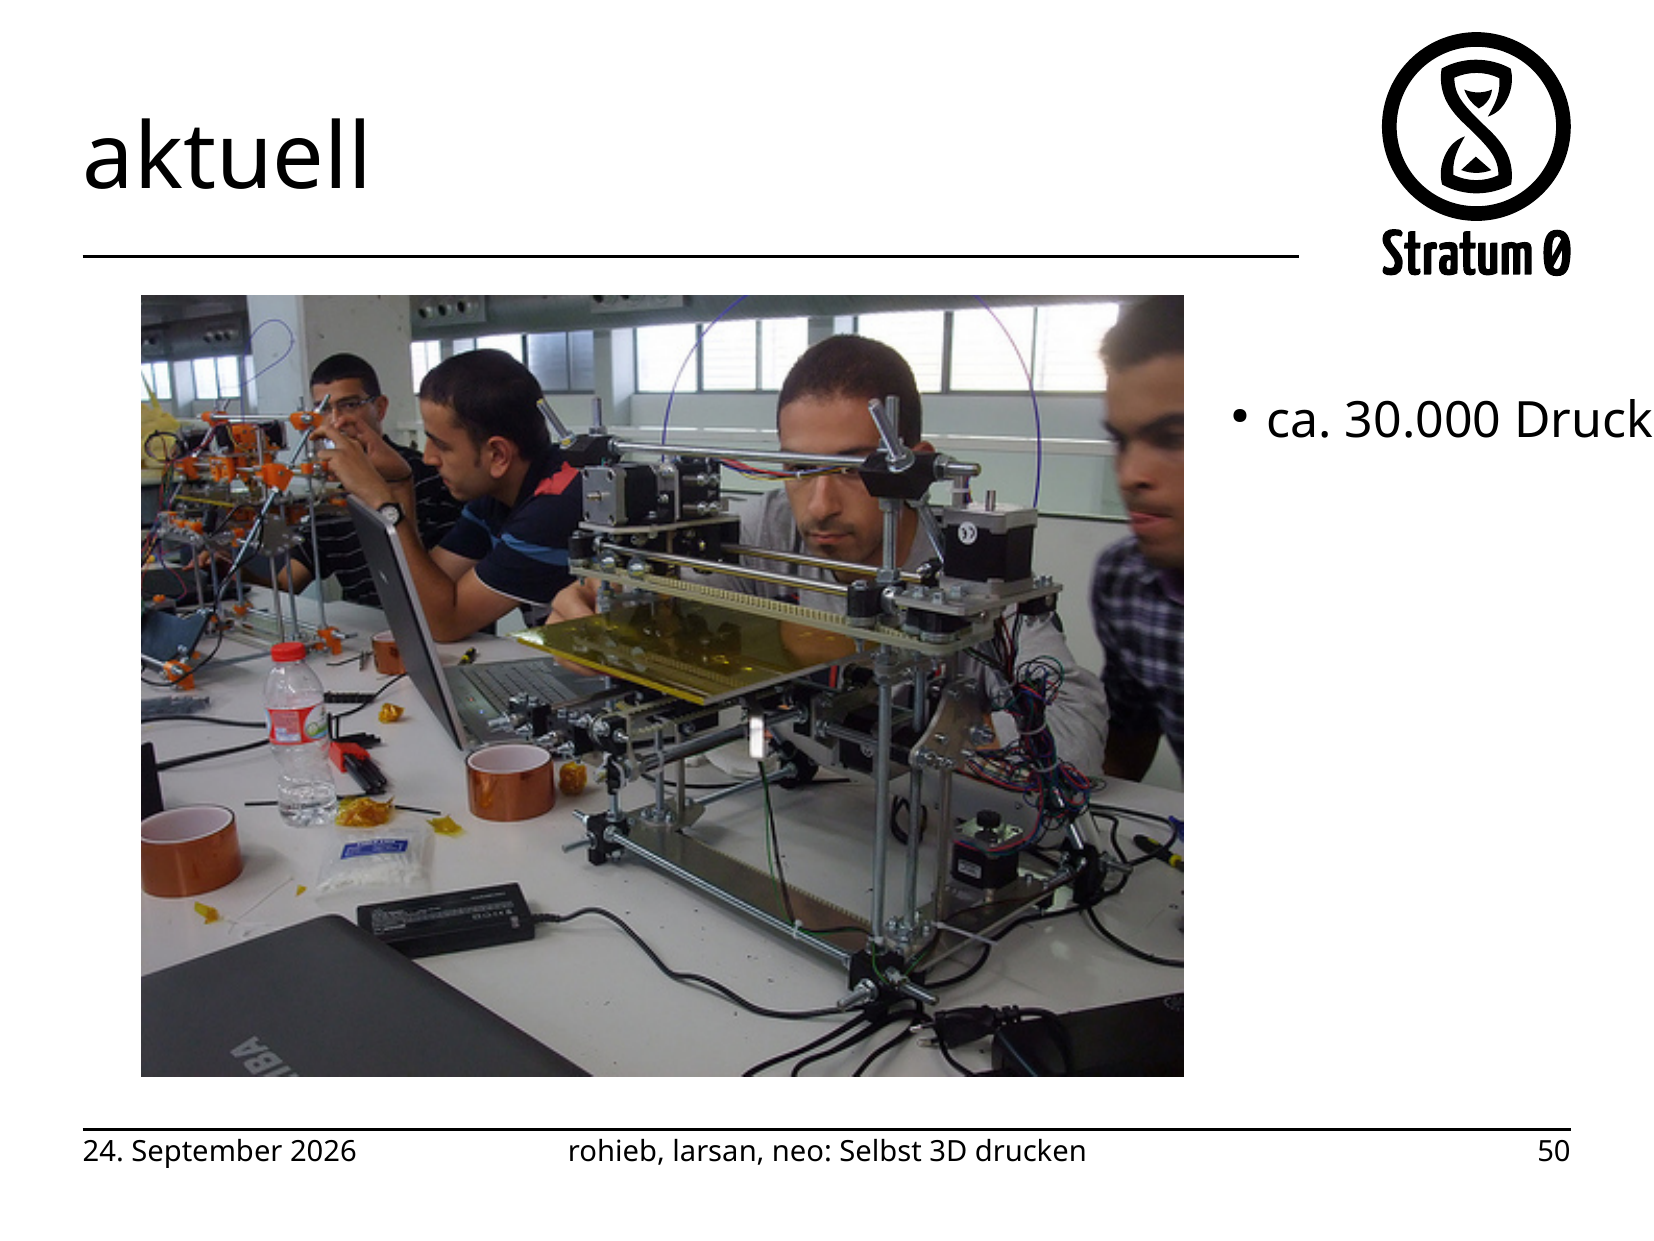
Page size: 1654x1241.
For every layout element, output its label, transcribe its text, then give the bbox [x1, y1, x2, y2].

text_box ca. 30.000 Drucker [1216, 376, 1583, 449]
picture [141, 295, 1184, 1077]
title aktuell [82, 49, 1300, 257]
